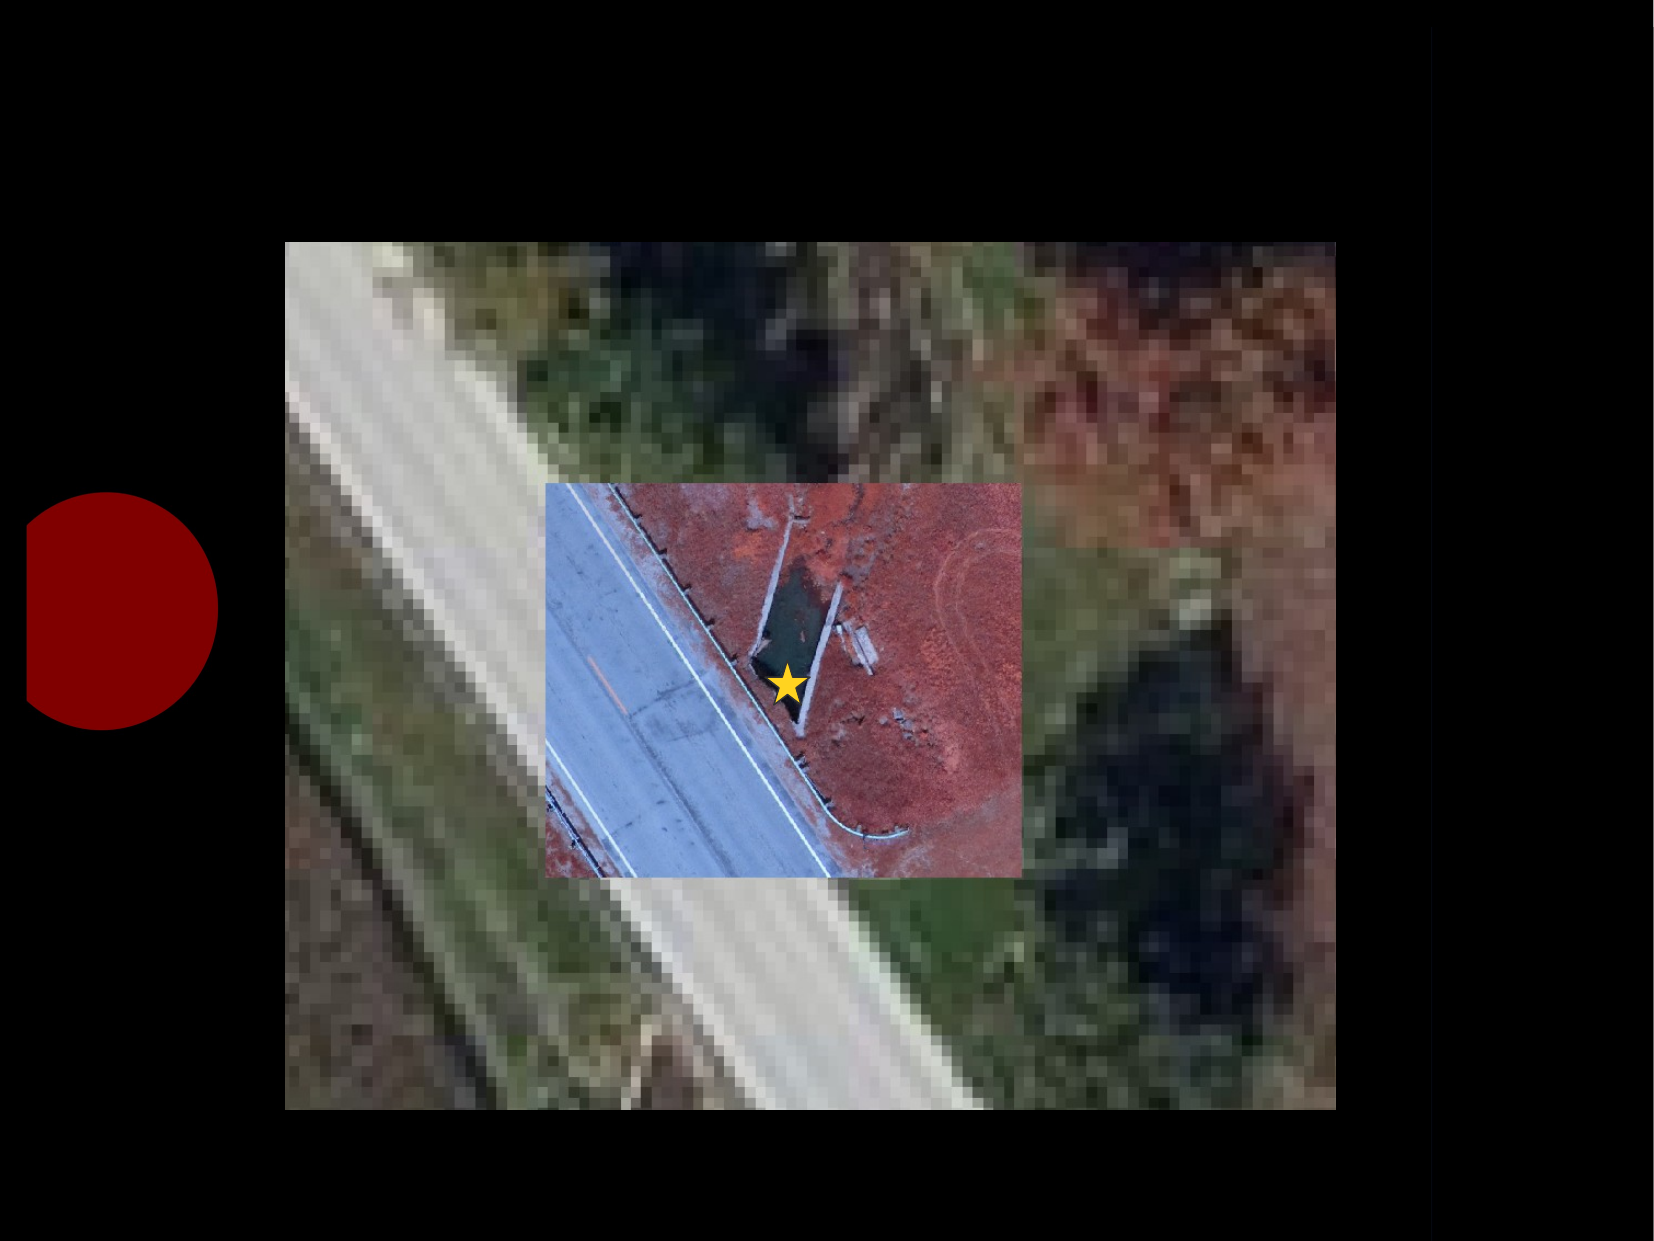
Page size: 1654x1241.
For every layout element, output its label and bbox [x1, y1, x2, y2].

text_box [765, 660, 811, 706]
picture [0, 0, 1654, 1241]
